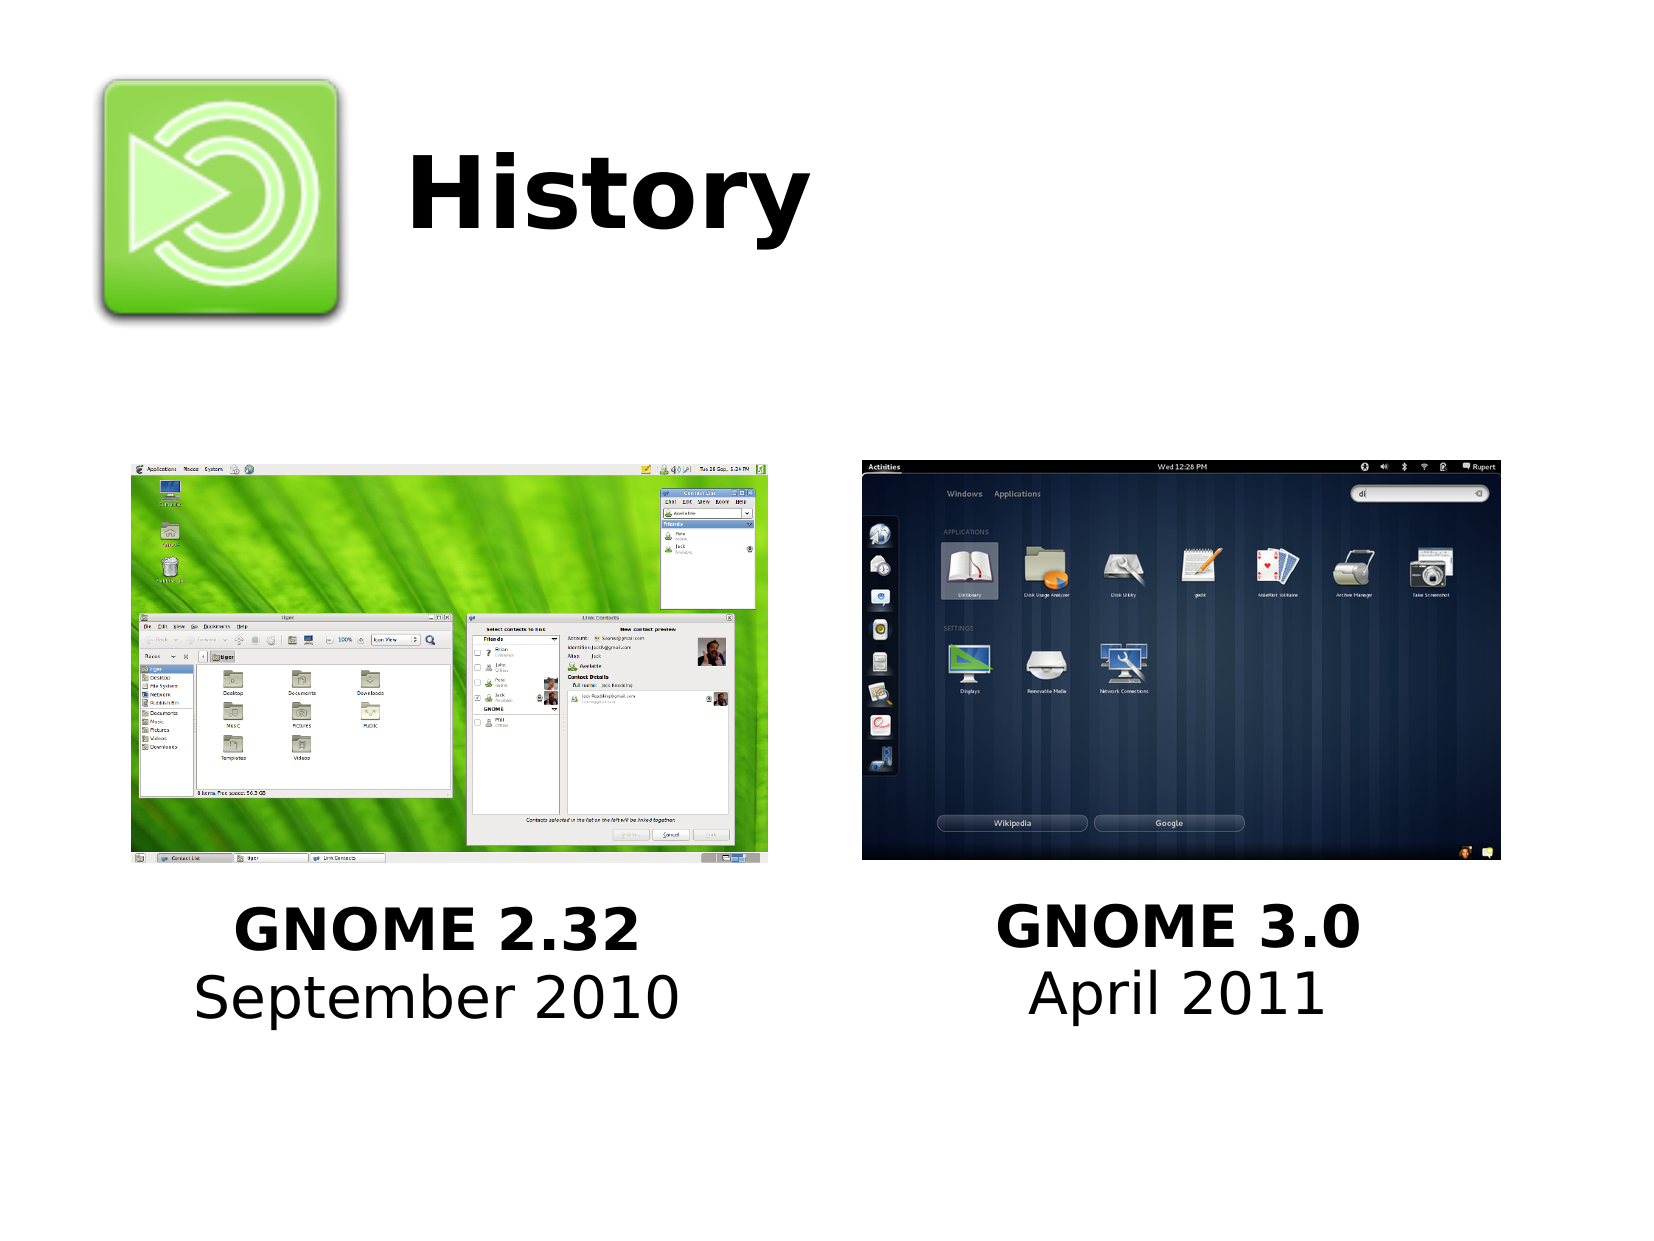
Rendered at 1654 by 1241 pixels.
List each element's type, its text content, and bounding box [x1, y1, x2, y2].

picture [131, 464, 768, 863]
text_box History [389, 128, 1394, 260]
picture [862, 460, 1501, 860]
picture [88, 64, 355, 331]
text_box GNOME 3.0 April 2011 [980, 885, 1378, 1037]
text_box GNOME 2.32 September 2010 [178, 889, 697, 1040]
